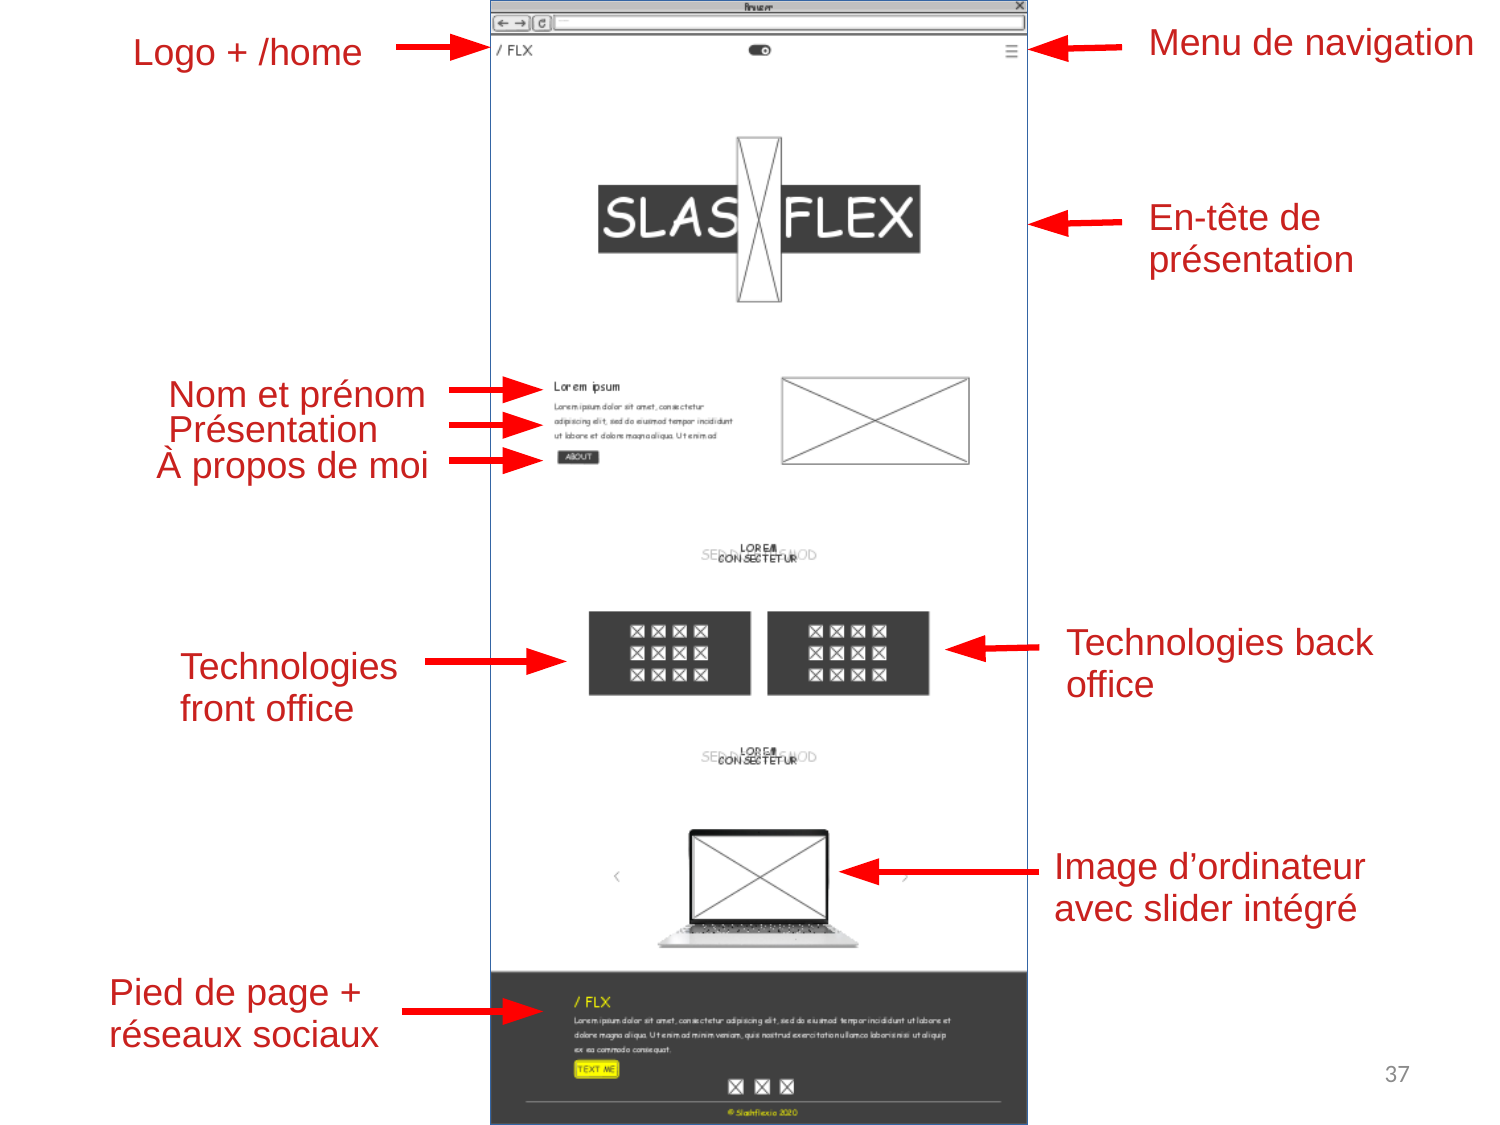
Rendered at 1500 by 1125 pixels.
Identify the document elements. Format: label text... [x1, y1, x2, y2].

text_box Technologies front office [165, 637, 473, 737]
text_box Technologies back office [1051, 614, 1418, 713]
text_box Image d’ordinateur avec slider intégré [1039, 838, 1406, 938]
text_box Nom et prénom [153, 366, 449, 401]
text_box Logo + /home [118, 23, 378, 81]
text_box En-tête de présentation [1133, 188, 1500, 288]
text_box Menu de navigation [1133, 14, 1500, 113]
text_box À propos de moi [141, 437, 449, 536]
text_box Présentation [153, 401, 449, 437]
text_box Pied de page + réseaux sociaux [94, 964, 402, 1063]
picture [490, 0, 1028, 1125]
